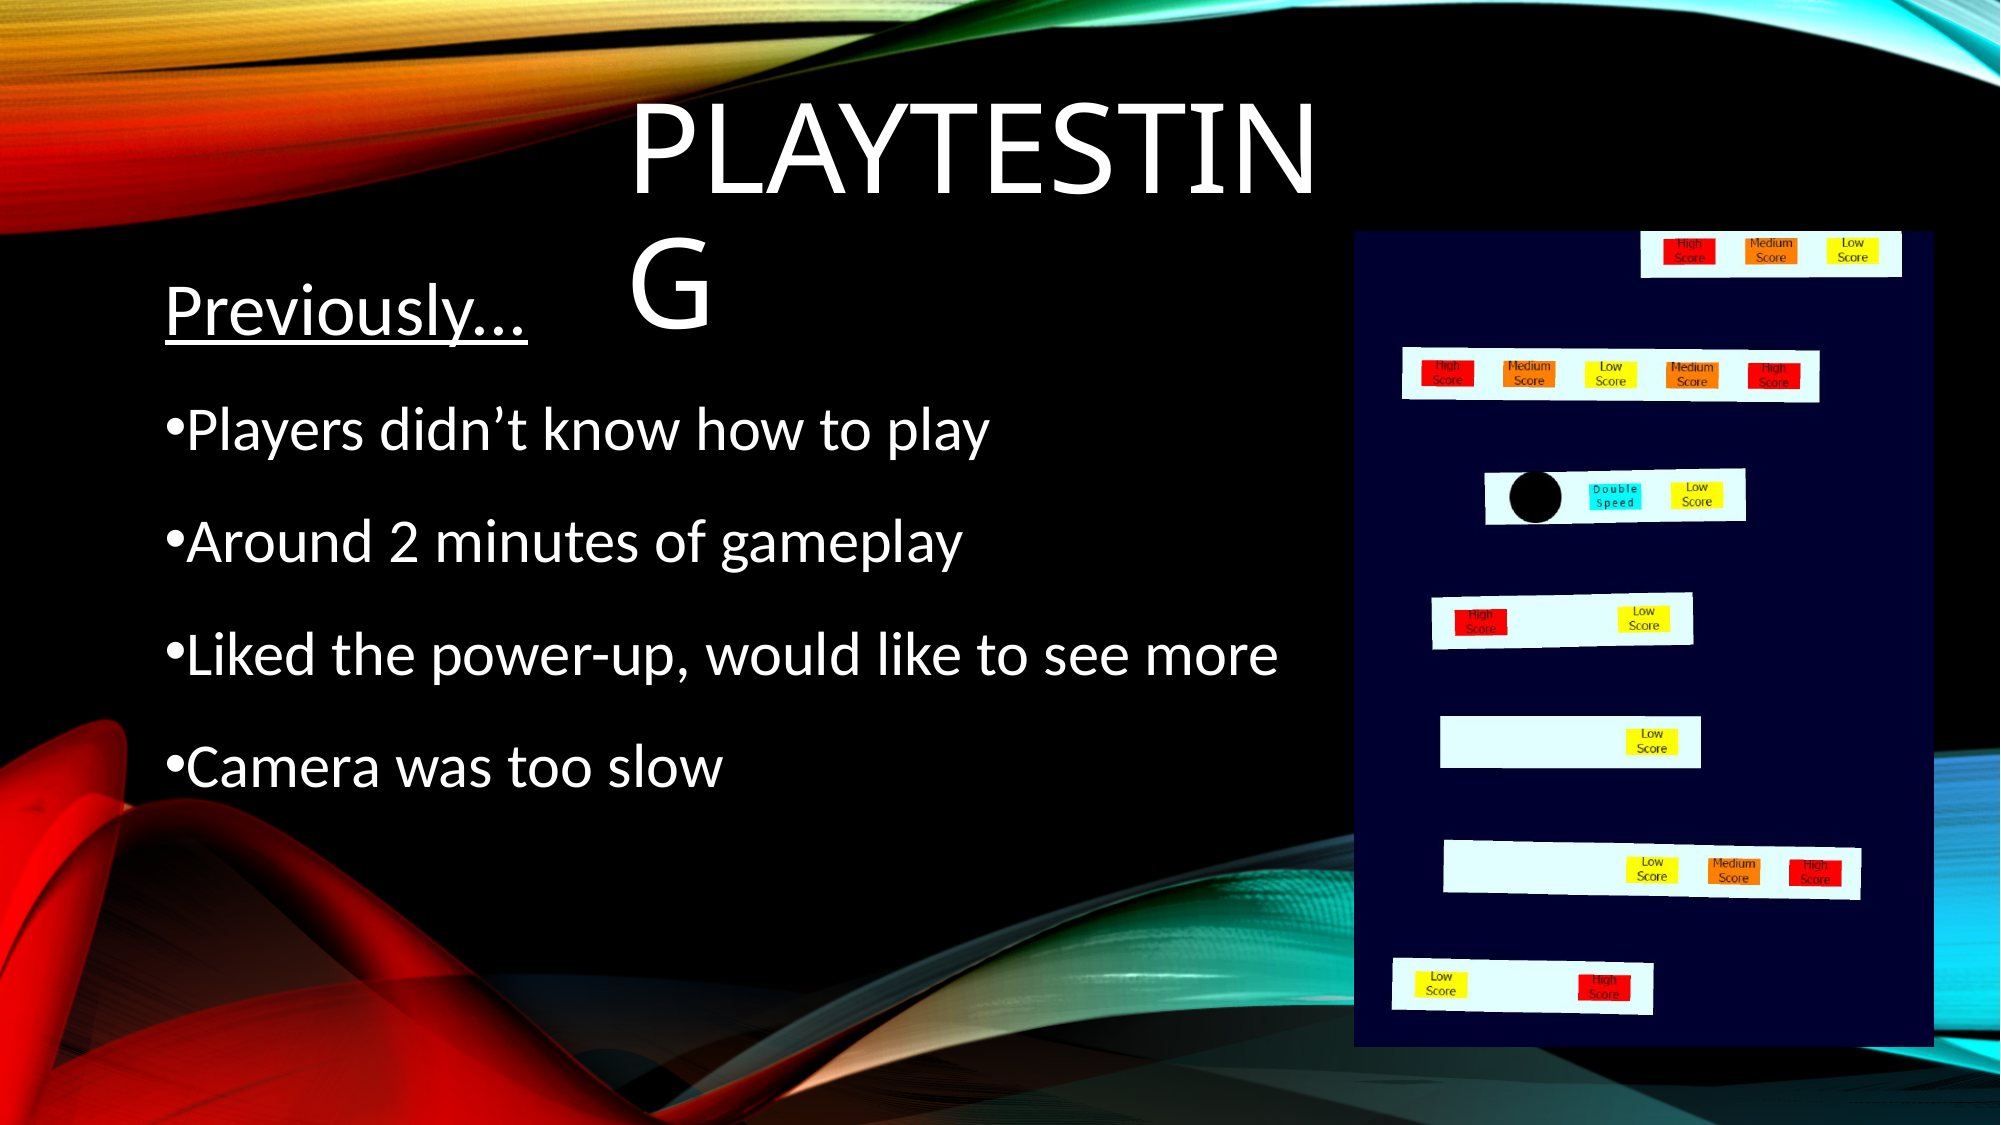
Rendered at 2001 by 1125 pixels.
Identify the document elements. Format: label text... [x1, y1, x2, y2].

picture [1354, 231, 1934, 1047]
title Playtesting [610, 78, 1426, 221]
text_box Previously... Players didn’t know how to play Around 2 minutes of gameplay Liked the power-up, would like to see more Camera was too slow [149, 208, 1319, 814]
